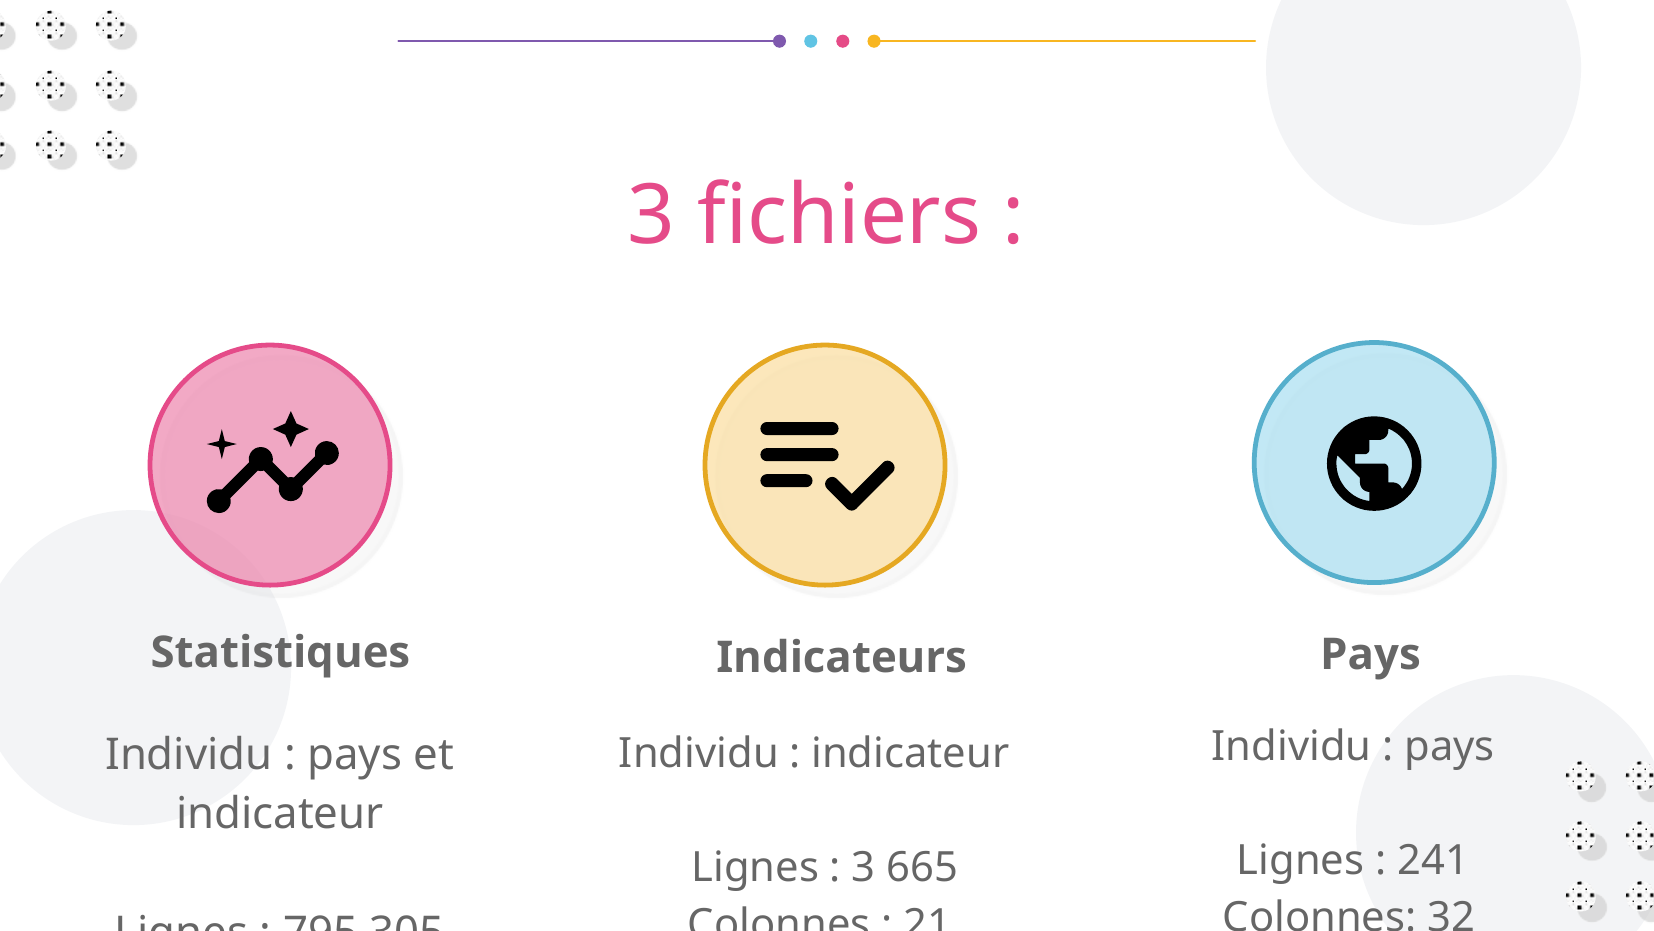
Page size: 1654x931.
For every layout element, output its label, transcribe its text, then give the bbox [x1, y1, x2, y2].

picture [95, 130, 127, 161]
text_box Individu : pays Lignes : 241 Colonnes: 32 [1122, 708, 1585, 931]
text_box Indicateurs [620, 618, 1063, 680]
picture [0, 73, 6, 98]
picture [1625, 761, 1654, 792]
picture [744, 379, 908, 543]
text_box 3 fichiers : [221, 147, 1433, 256]
text_box [705, 345, 946, 586]
picture [35, 70, 66, 101]
text_box [804, 34, 818, 48]
picture [1625, 881, 1654, 912]
picture [1585, 762, 1596, 791]
picture [197, 390, 348, 541]
text_box Pays [1187, 615, 1565, 674]
picture [1585, 822, 1596, 851]
picture [1625, 821, 1654, 852]
text_box [772, 34, 787, 48]
text_box [1254, 342, 1495, 583]
text_box Individu : indicateur Lignes : 3 665 Colonnes : 21 [596, 715, 1054, 931]
text_box Individu : pays et indicateur Lignes : 795 305 Colonnes: 69 [29, 714, 530, 931]
picture [0, 13, 6, 38]
text_box Statistiques [88, 612, 473, 680]
text_box [150, 345, 391, 586]
picture [35, 130, 67, 161]
text_box [836, 34, 850, 48]
picture [0, 133, 7, 158]
picture [35, 10, 66, 41]
picture [1585, 882, 1596, 911]
picture [95, 10, 126, 41]
picture [95, 70, 126, 101]
text_box [867, 34, 881, 48]
